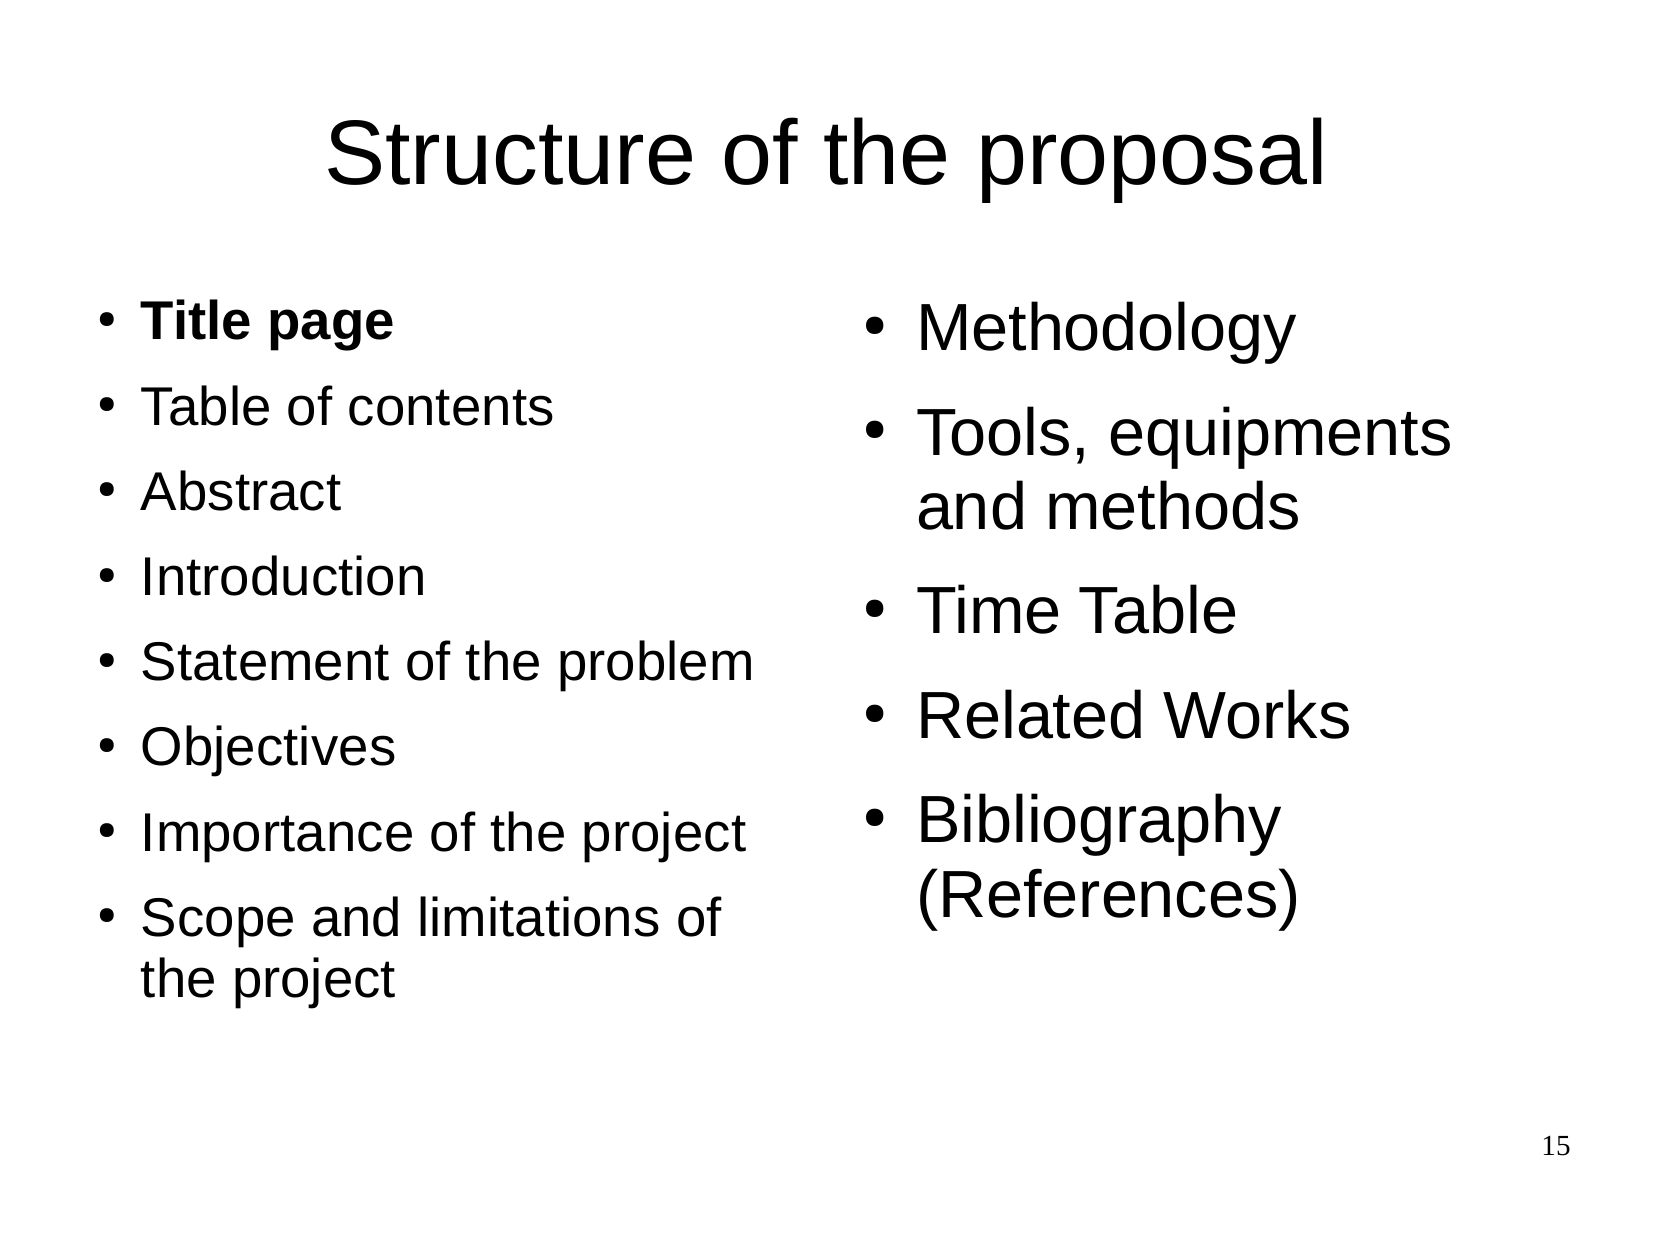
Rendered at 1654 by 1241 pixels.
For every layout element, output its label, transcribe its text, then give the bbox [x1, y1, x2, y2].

title Structure of the proposal [82, 49, 1571, 257]
list Title page Table of contents Abstract Introduction Statement of the problem Objectives Importance of the project Scope and limitations of the project [82, 290, 809, 1010]
list Methodology Tools, equipments and methods Time Table Related Works Bibliography (References) [845, 290, 1572, 1010]
